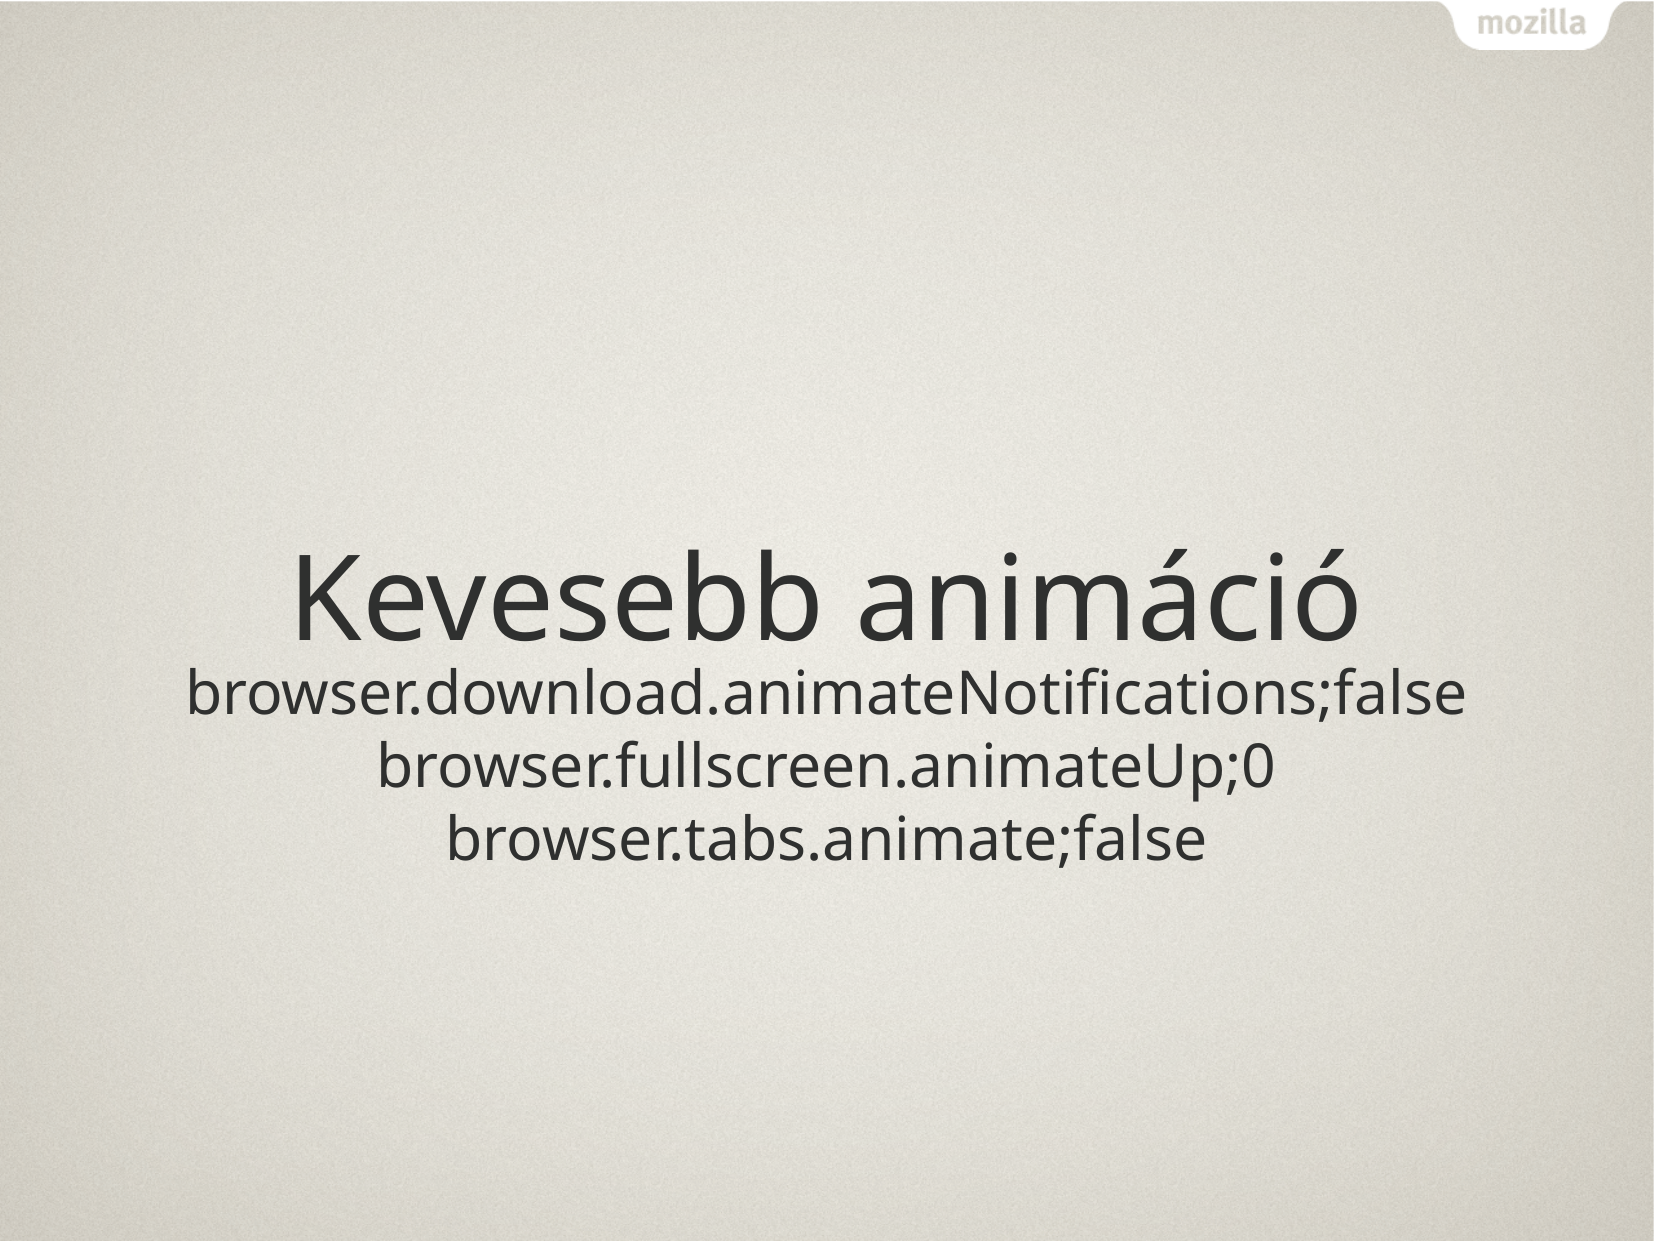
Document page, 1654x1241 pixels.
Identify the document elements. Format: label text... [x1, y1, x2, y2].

picture [0, 0, 1654, 1241]
list browser.download.animateNotifications;false browser.fullscreen.animateUp;0 browser.tabs.animate;false [45, 645, 1609, 1164]
title Kevesebb animáció [45, 260, 1609, 645]
